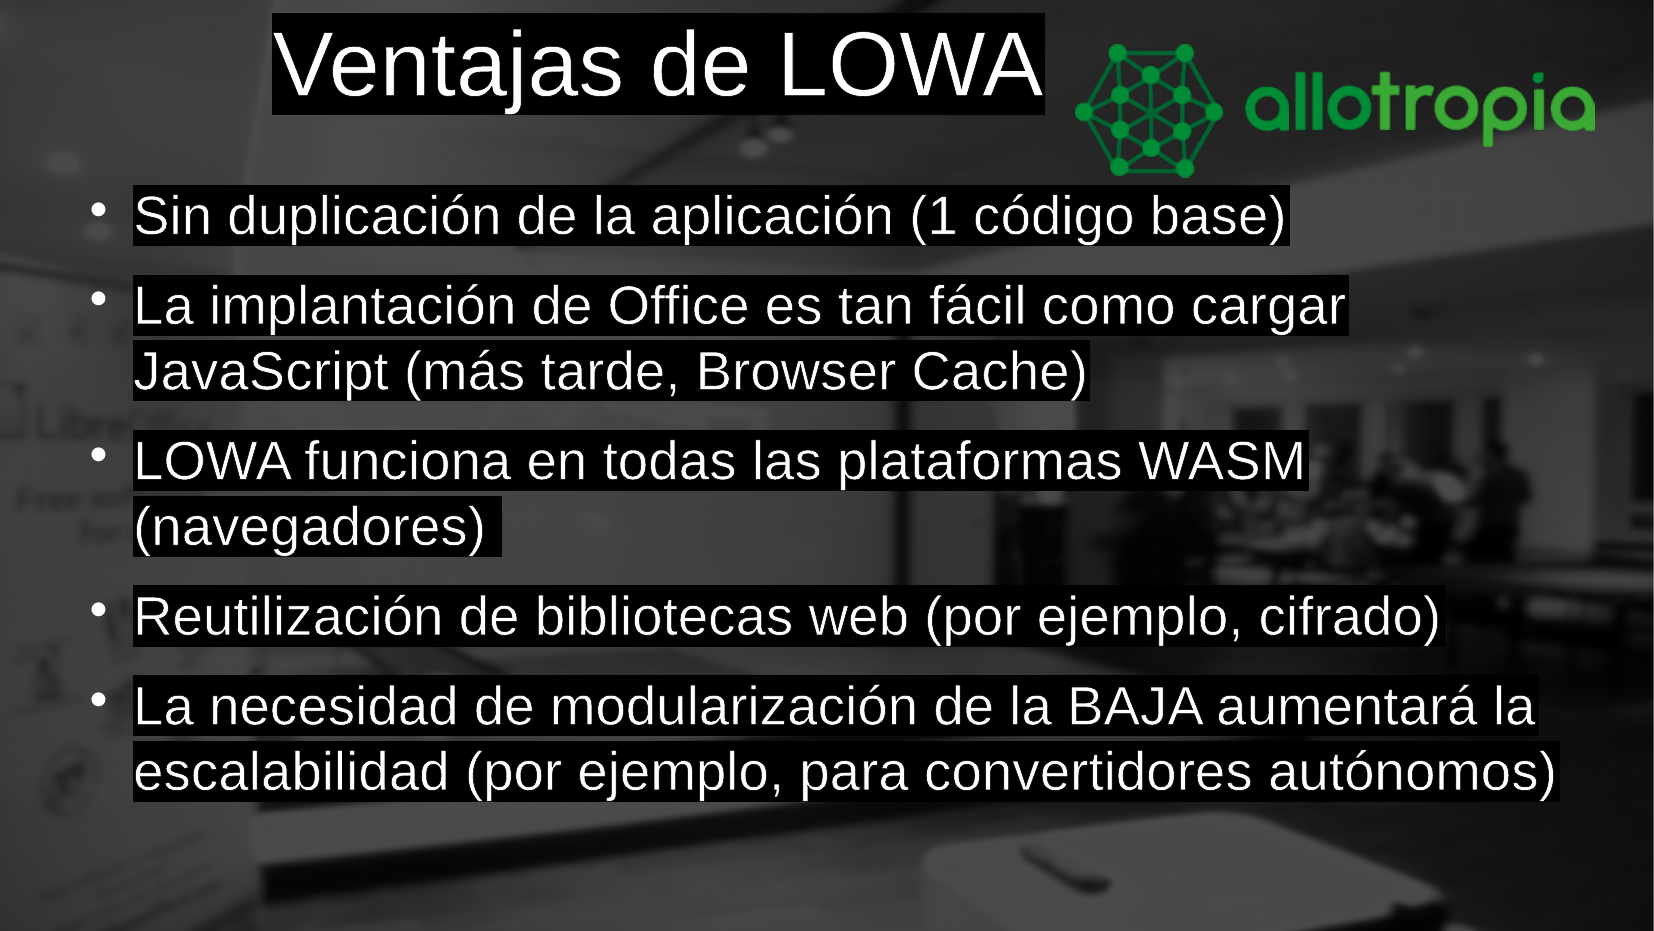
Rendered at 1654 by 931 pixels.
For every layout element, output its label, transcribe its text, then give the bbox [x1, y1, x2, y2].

title Ventajas de LOWA [82, 0, 1235, 133]
list Sin duplicación de la aplicación (1 código base) La implantación de Office es tan fácil como cargar JavaScript (más tarde, Browser Cache) LOWA funciona en todas las plataformas WASM (navegadores) Reutilización de bibliotecas web (por ejemplo, cifrado) La necesidad de modularización de la BAJA aumentará la escalabilidad (por ejemplo, para convertidores autónomos) [75, 179, 1565, 855]
picture [0, 0, 1654, 931]
